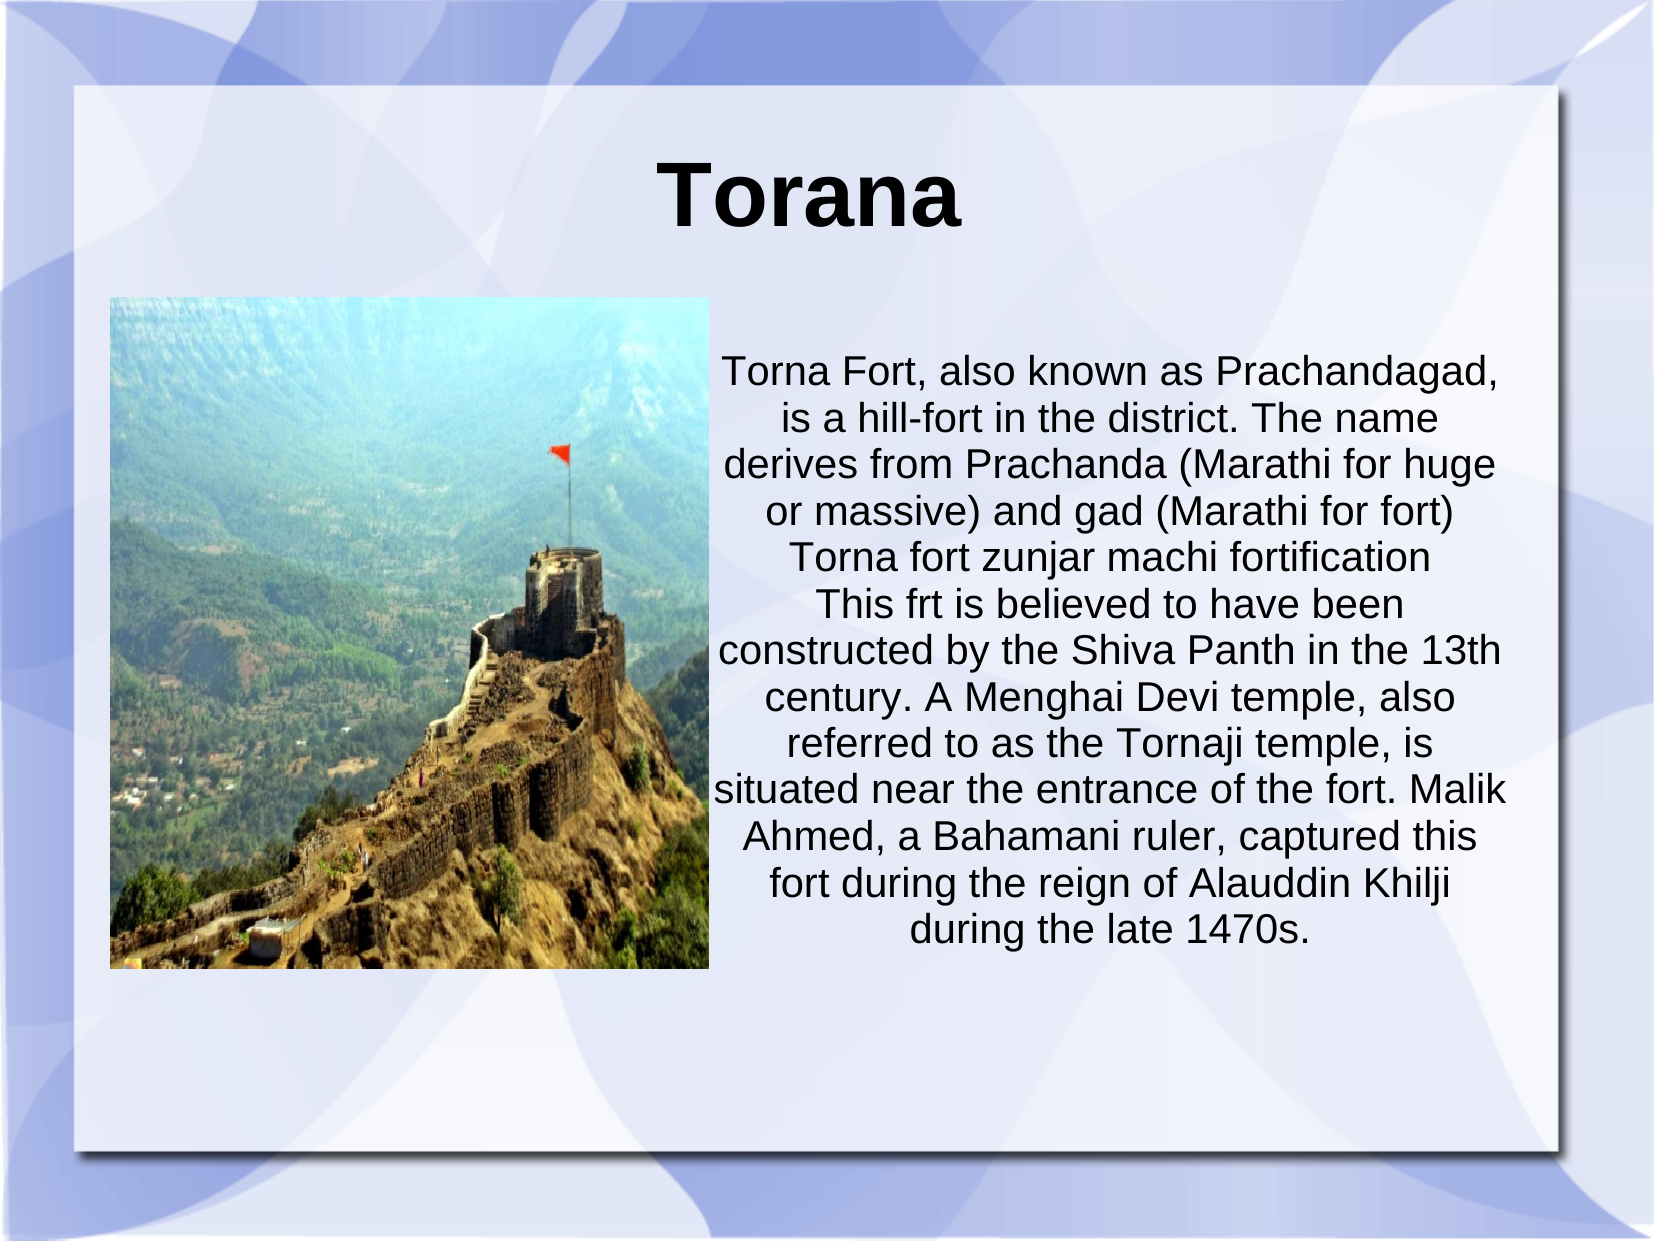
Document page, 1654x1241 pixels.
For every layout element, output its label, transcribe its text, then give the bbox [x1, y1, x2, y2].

title Torana [82, 90, 1536, 298]
subtitle Torna Fort, also known as Prachandagad, is a hill-fort in the district. The name derives from Prachanda (Marathi for huge or massive) and gad (Marathi for fort) Torna fort zunjar machi fortification This frt is believed to have been constructed by the Shiva Panth in the 13th century. A Menghai Devi temple, also referred to as the Tornaji temple, is situated near the entrance of the fort. Malik Ahmed, a Bahamani ruler, captured this fort during the reign of Alauddin Khilji during the late 1470s. [708, 237, 1512, 1063]
picture [0, 0, 1654, 1241]
